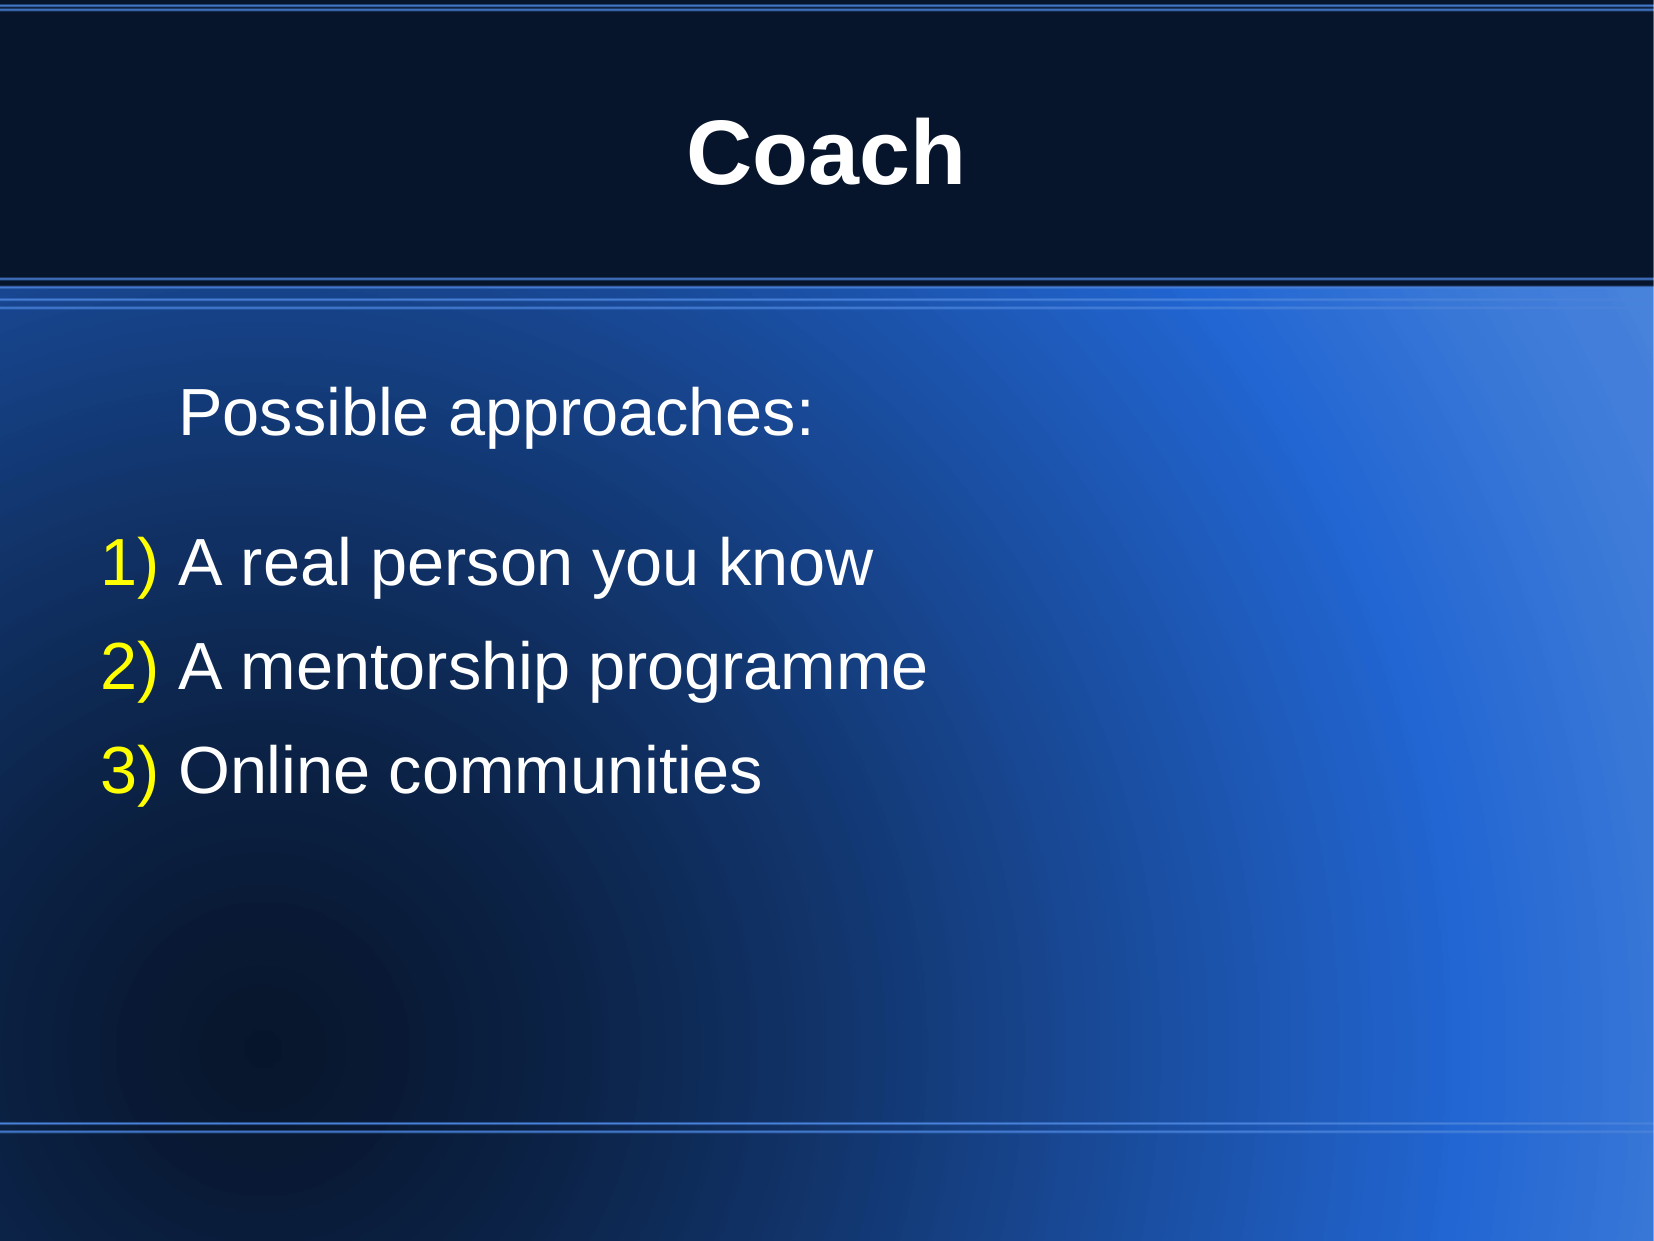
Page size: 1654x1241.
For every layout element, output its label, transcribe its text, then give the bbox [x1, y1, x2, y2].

picture [0, 0, 1654, 1241]
title Coach [82, 49, 1571, 257]
list A real person you know A mentorship programme Online communities [82, 976, 1571, 1058]
list Possible approaches: [82, 375, 1571, 976]
